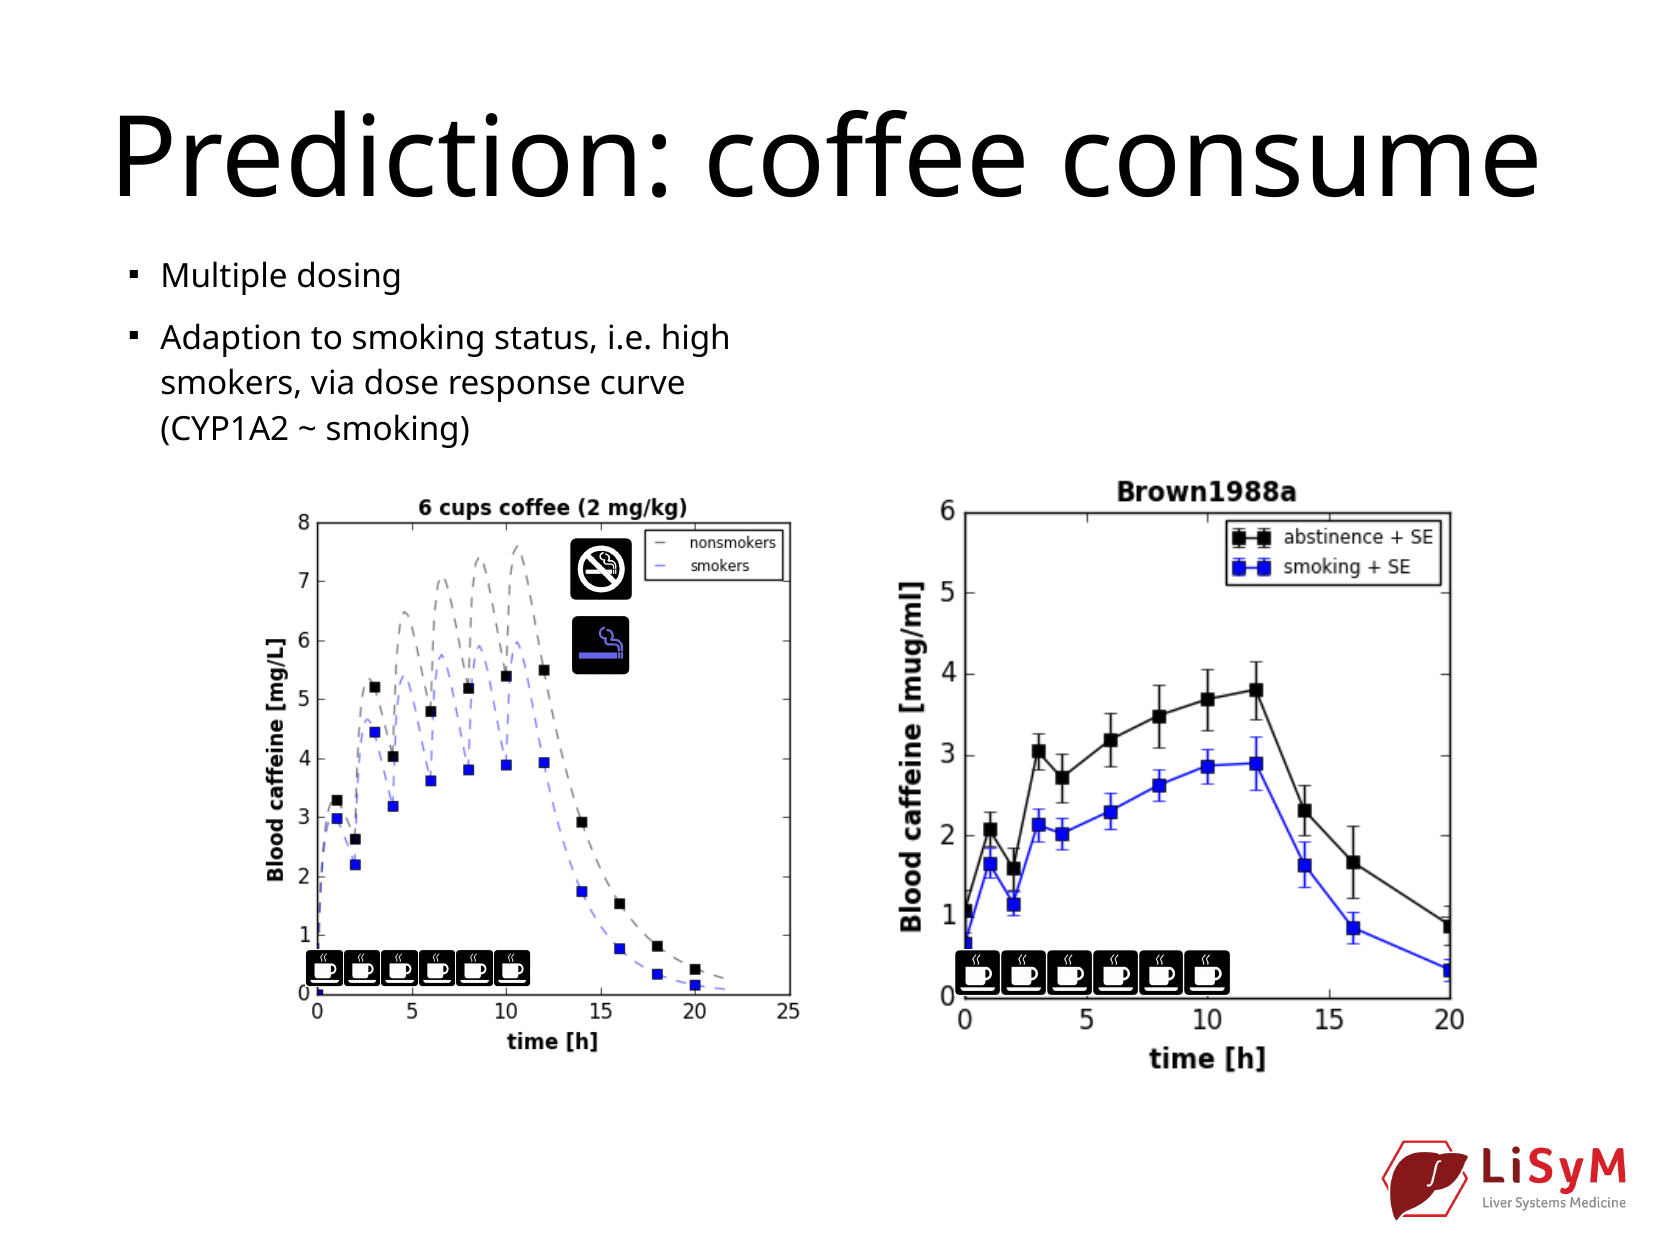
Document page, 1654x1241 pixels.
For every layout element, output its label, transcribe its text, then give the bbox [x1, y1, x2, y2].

list Multiple dosing Adaption to smoking status, i.e. high smokers, via dose response curve (CYP1A2 ~ smoking) [120, 251, 779, 451]
picture [885, 464, 1481, 1089]
picture [1380, 1139, 1627, 1222]
picture [255, 486, 814, 1066]
title Prediction: coffee consume [82, 21, 1571, 284]
